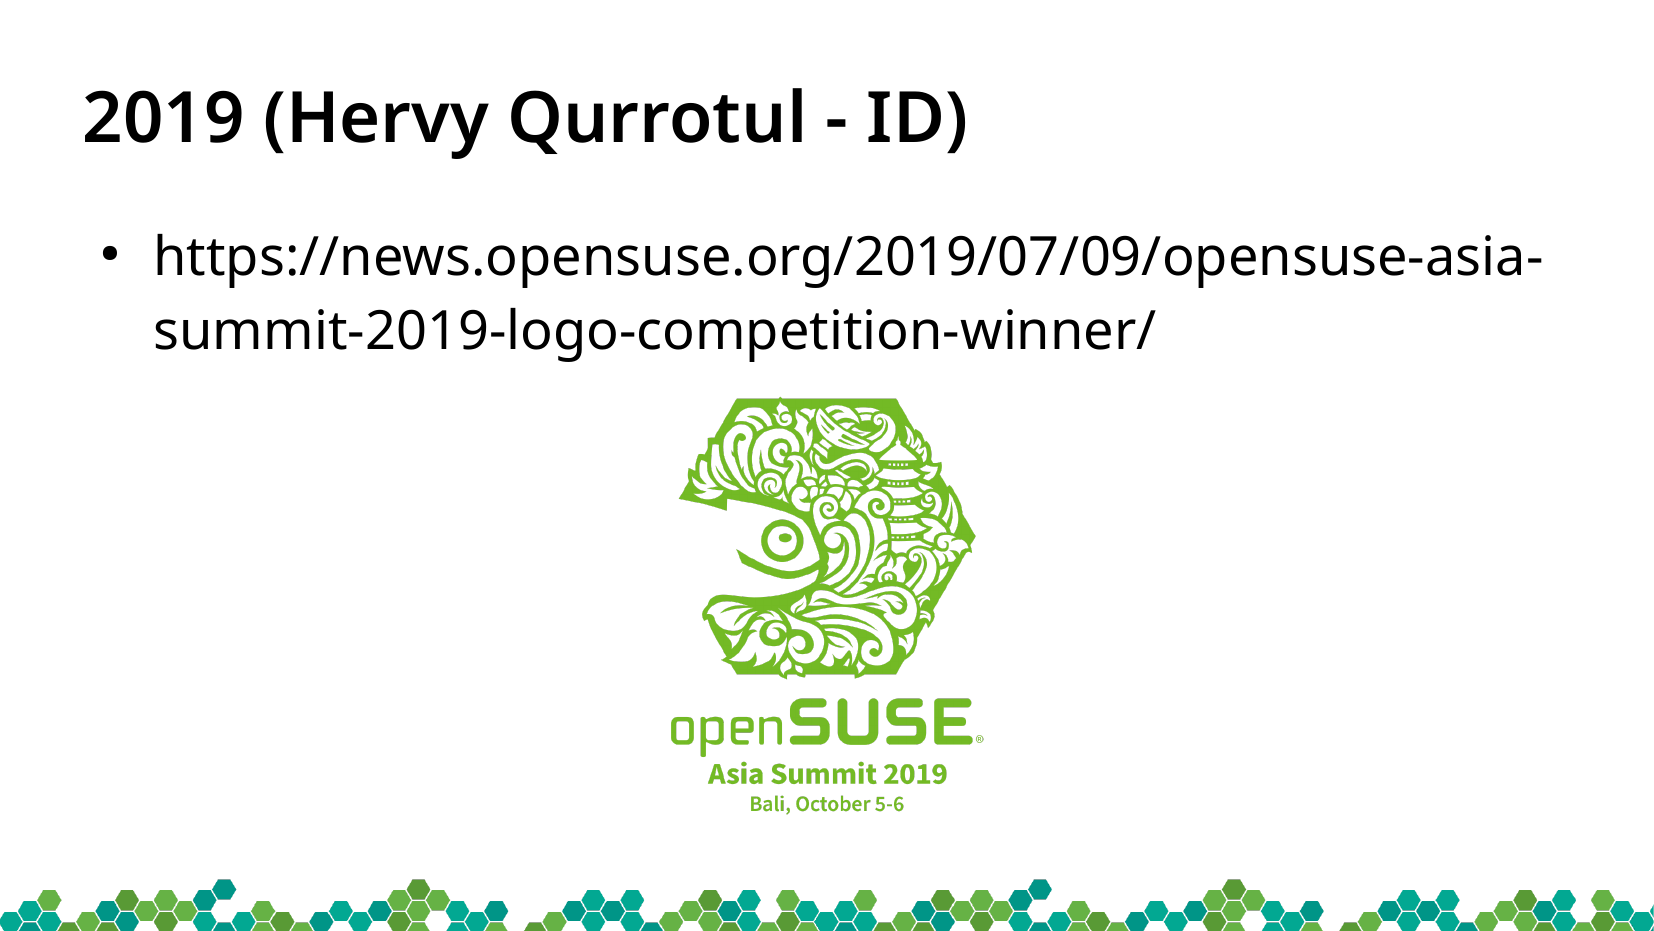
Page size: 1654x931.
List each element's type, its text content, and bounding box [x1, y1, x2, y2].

picture [573, 352, 1081, 860]
picture [0, 871, 1654, 931]
list https://news.opensuse.org/2019/07/09/opensuse-asia-summit-2019-logo-competition-winner/ [82, 217, 1571, 855]
title 2019 (Hervy Qurrotul - ID) [82, 37, 1571, 193]
